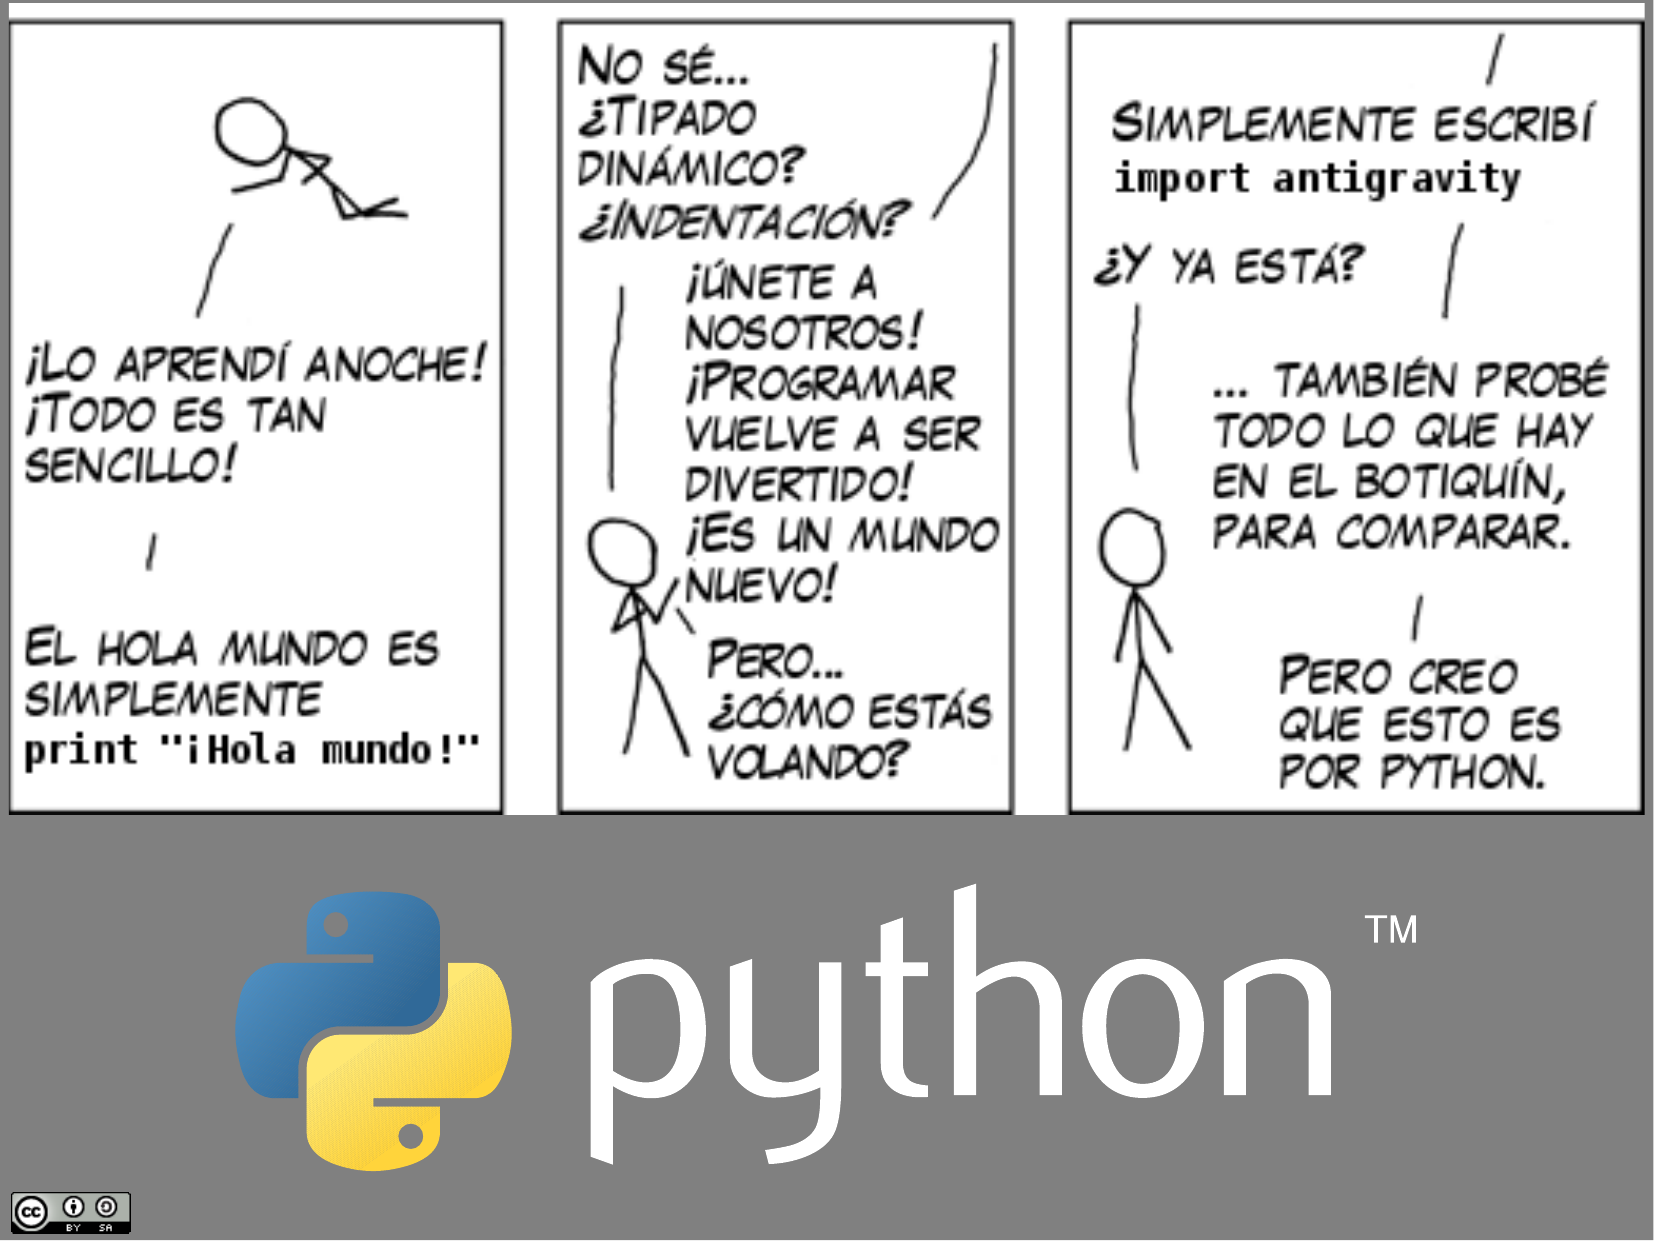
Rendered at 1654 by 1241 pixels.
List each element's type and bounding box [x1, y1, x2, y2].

picture [220, 874, 1434, 1217]
picture [11, 1192, 131, 1234]
picture [8, 3, 1645, 815]
text_box [0, 0, 1654, 1241]
